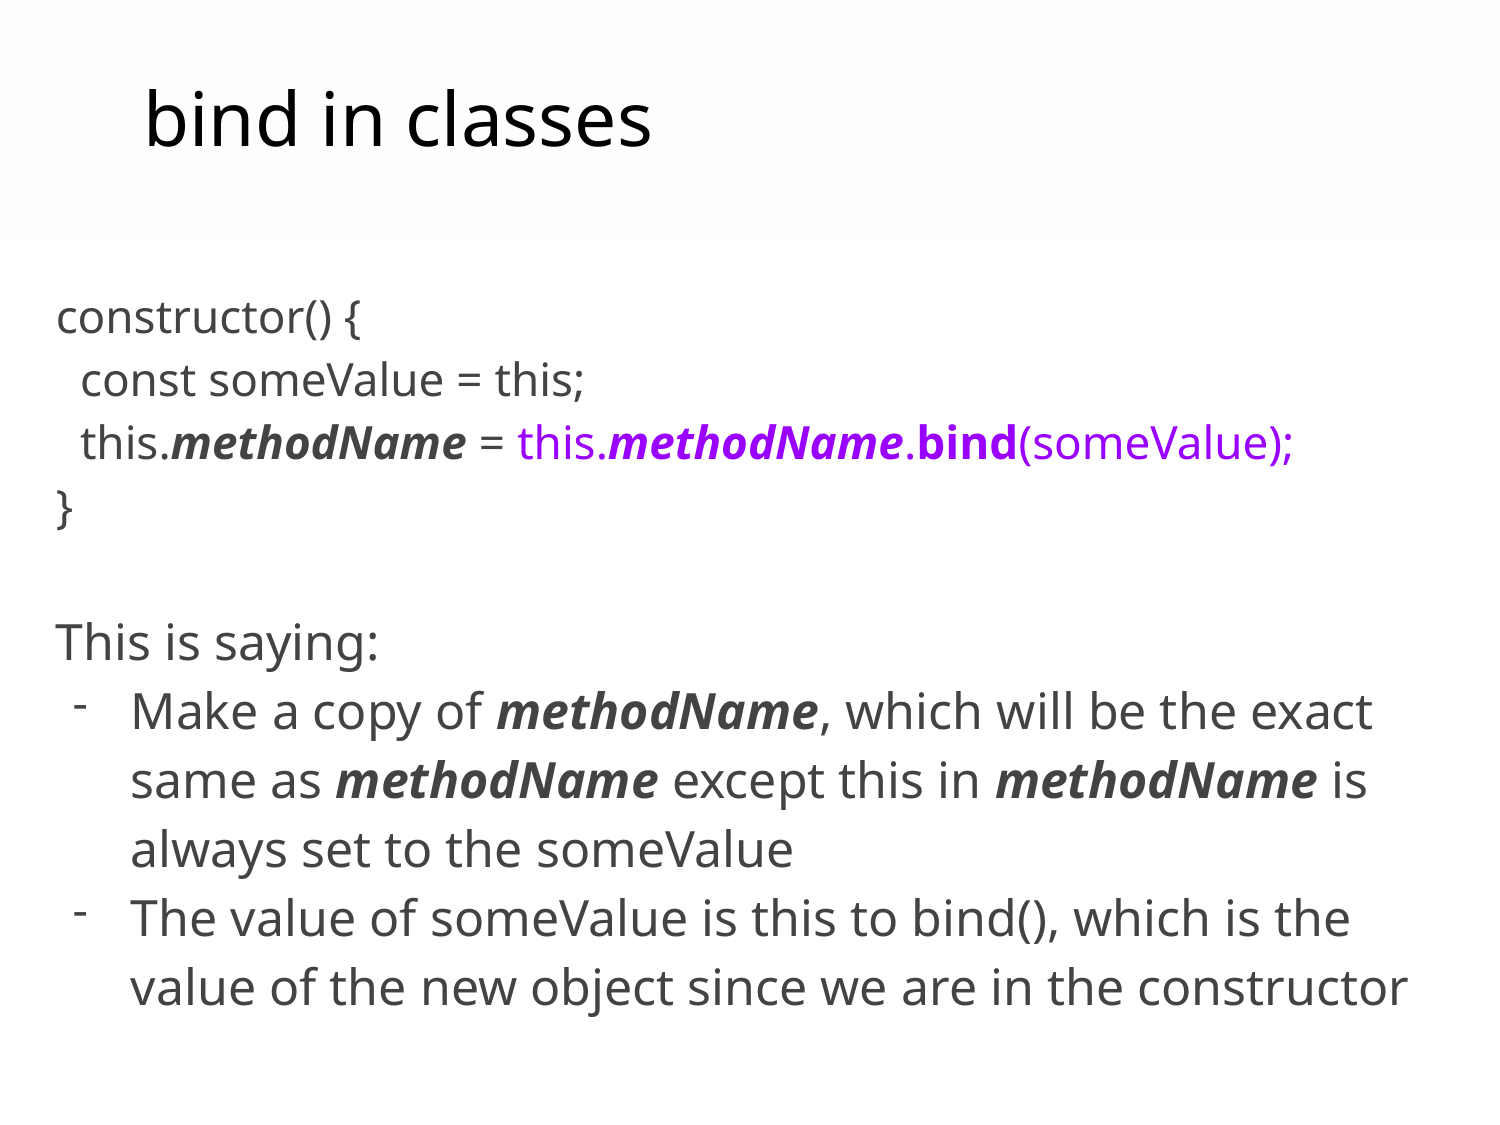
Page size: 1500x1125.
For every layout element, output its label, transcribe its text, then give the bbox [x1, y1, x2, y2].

list constructor() { const someValue = this; this.methodName = this.methodName.bind(someValue); } This is saying: Make a copy of methodName, which will be the exact same as methodName except this in methodName is always set to the someValue The value of someValue is this to bind(), which is the value of the new object since we are in the constructor [40, 264, 1474, 811]
title bind in classes [128, 56, 1372, 183]
